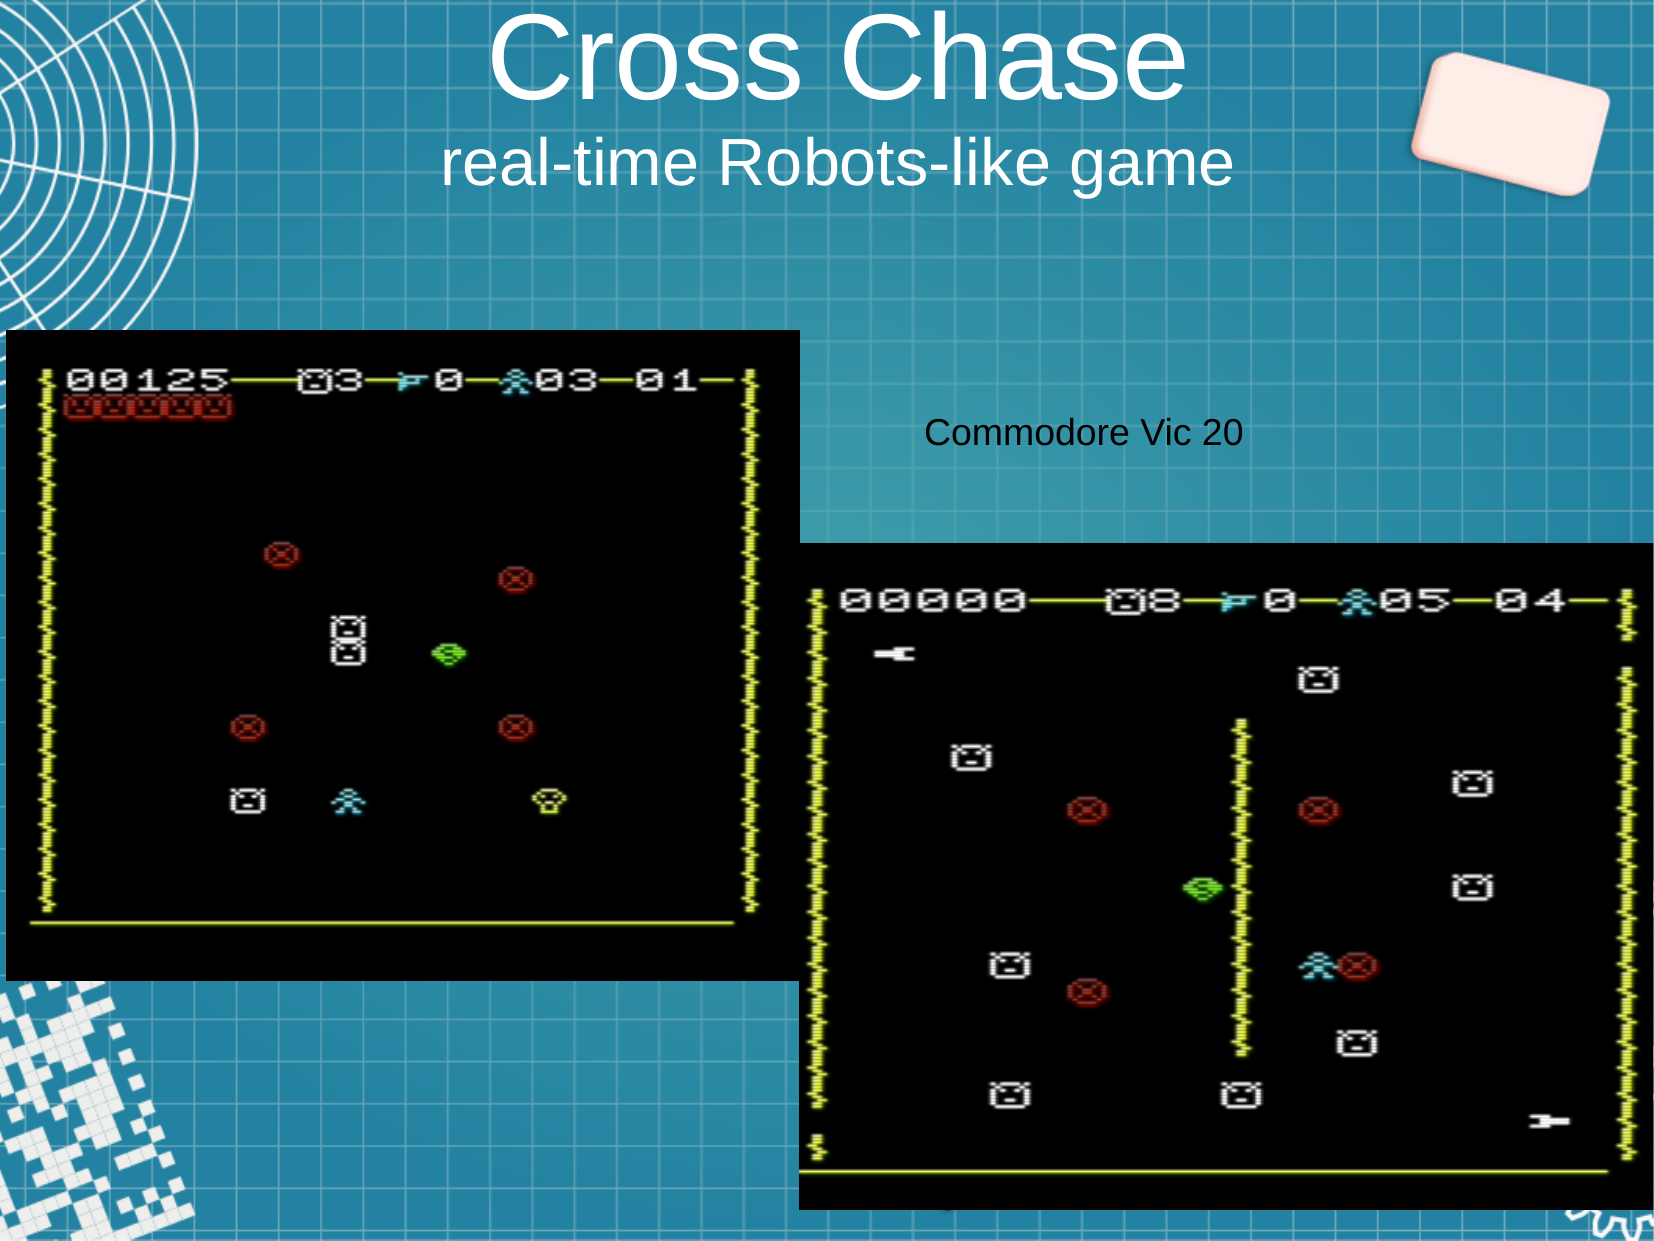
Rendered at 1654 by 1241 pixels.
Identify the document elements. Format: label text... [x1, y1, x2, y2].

title Cross Chase real-time Robots-like game [94, 0, 1583, 237]
text_box Commodore Vic 20 [909, 403, 1524, 461]
picture [0, 0, 1654, 1241]
